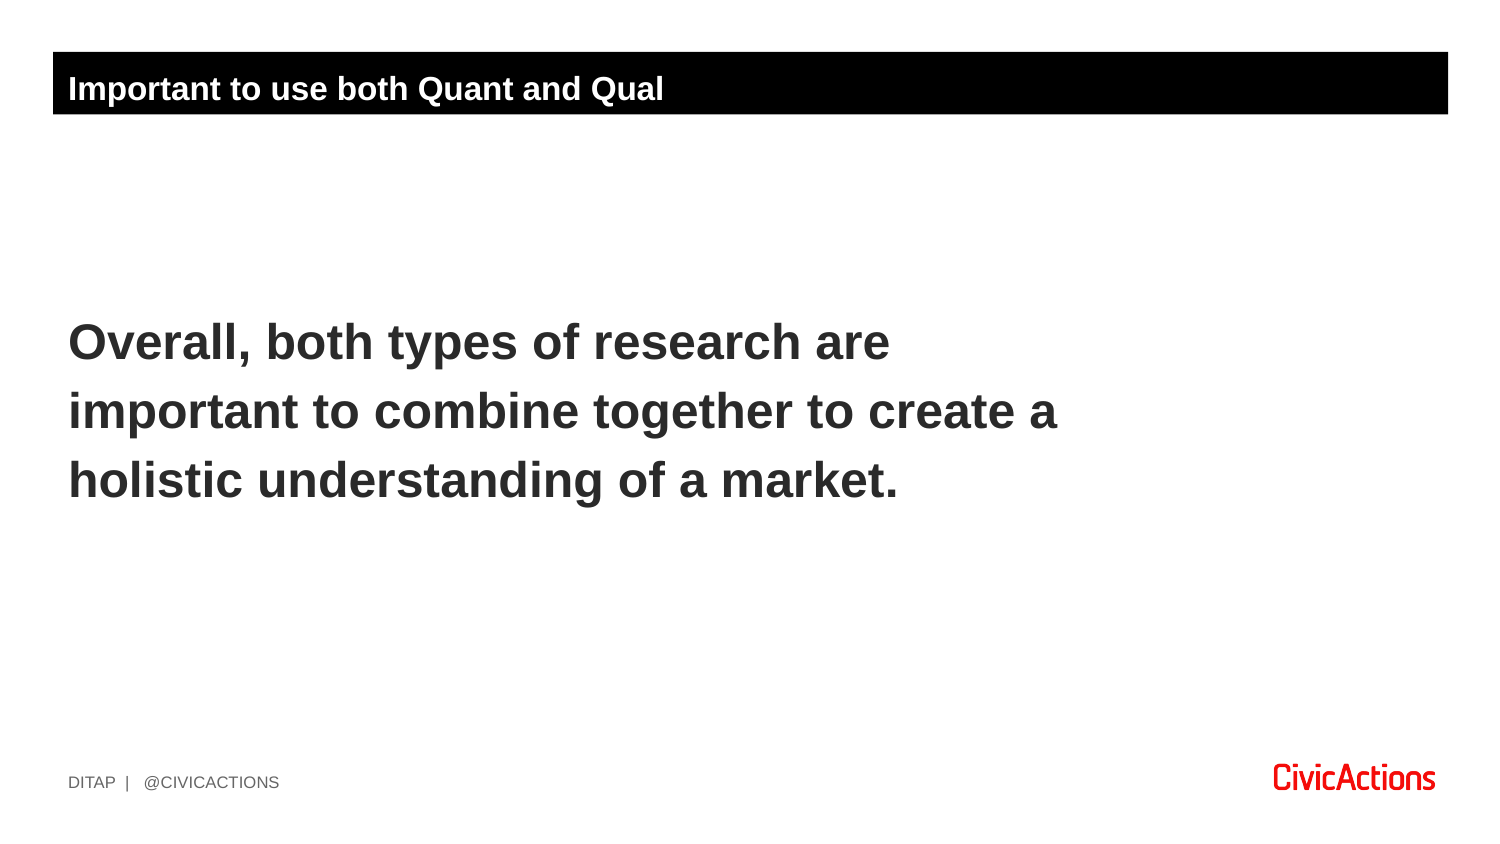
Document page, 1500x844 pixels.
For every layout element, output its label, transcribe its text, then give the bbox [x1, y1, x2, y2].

picture [1271, 758, 1438, 795]
title Important to use both Quant and Qual [53, 51, 1449, 115]
text_box Overall, both types of research are important to combine together to create a holistic understanding of a market. [53, 162, 1083, 656]
